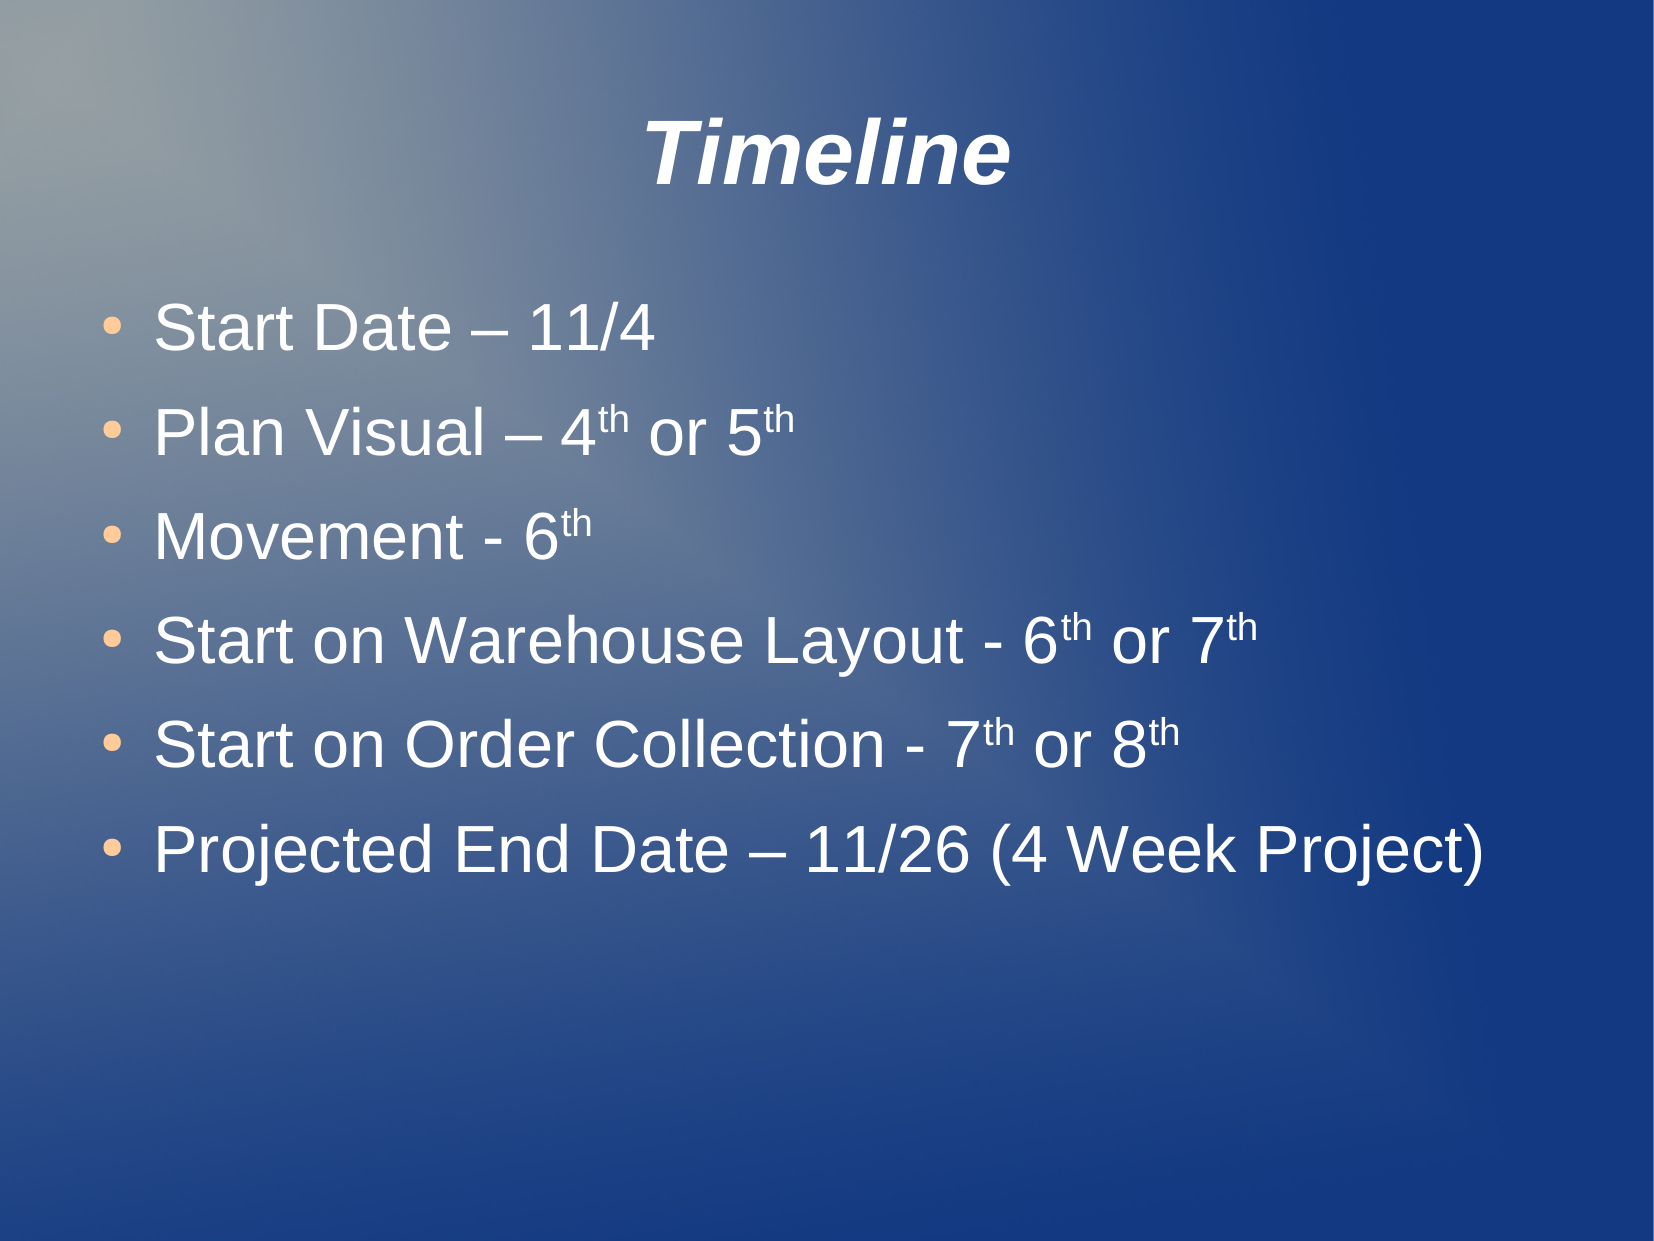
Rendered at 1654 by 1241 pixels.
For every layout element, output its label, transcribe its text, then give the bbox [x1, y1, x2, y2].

picture [0, 0, 1654, 1241]
title Timeline [82, 49, 1571, 257]
list Start Date – 11/4 Plan Visual – 4th or 5th Movement - 6th Start on Warehouse Layout - 6th or 7th Start on Order Collection - 7th or 8th Projected End Date – 11/26 (4 Week Project) [82, 290, 1561, 1196]
